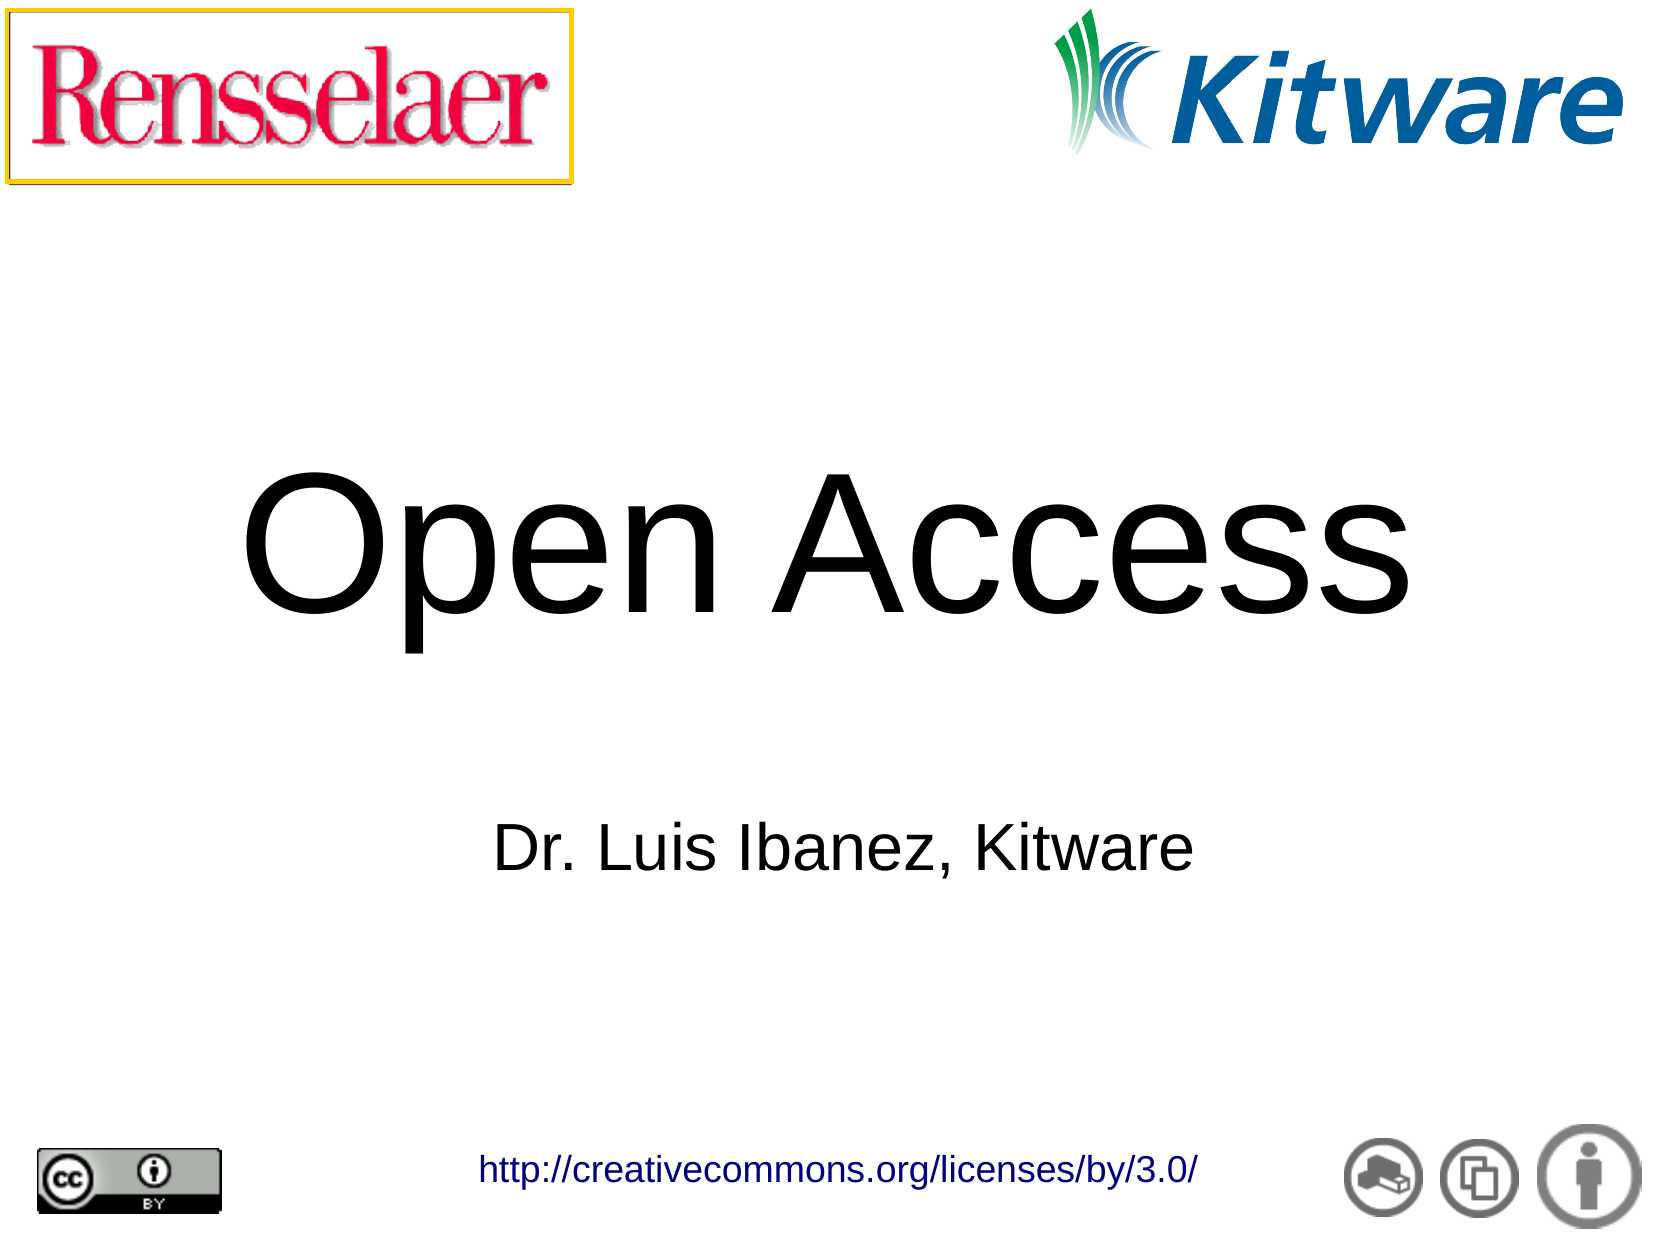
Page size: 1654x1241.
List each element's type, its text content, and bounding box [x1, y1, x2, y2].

picture [1344, 1138, 1423, 1217]
subtitle Dr. Luis Ibanez, Kitware [82, 746, 1571, 948]
title Open Access [82, 430, 1571, 655]
picture [1054, 8, 1623, 155]
picture [1537, 1124, 1642, 1230]
picture [2, 6, 572, 190]
picture [1440, 1139, 1519, 1218]
text_box http://creativecommons.org/licenses/by/3.0/ [442, 1141, 1246, 1198]
picture [9, 12, 569, 179]
picture [37, 1148, 222, 1214]
